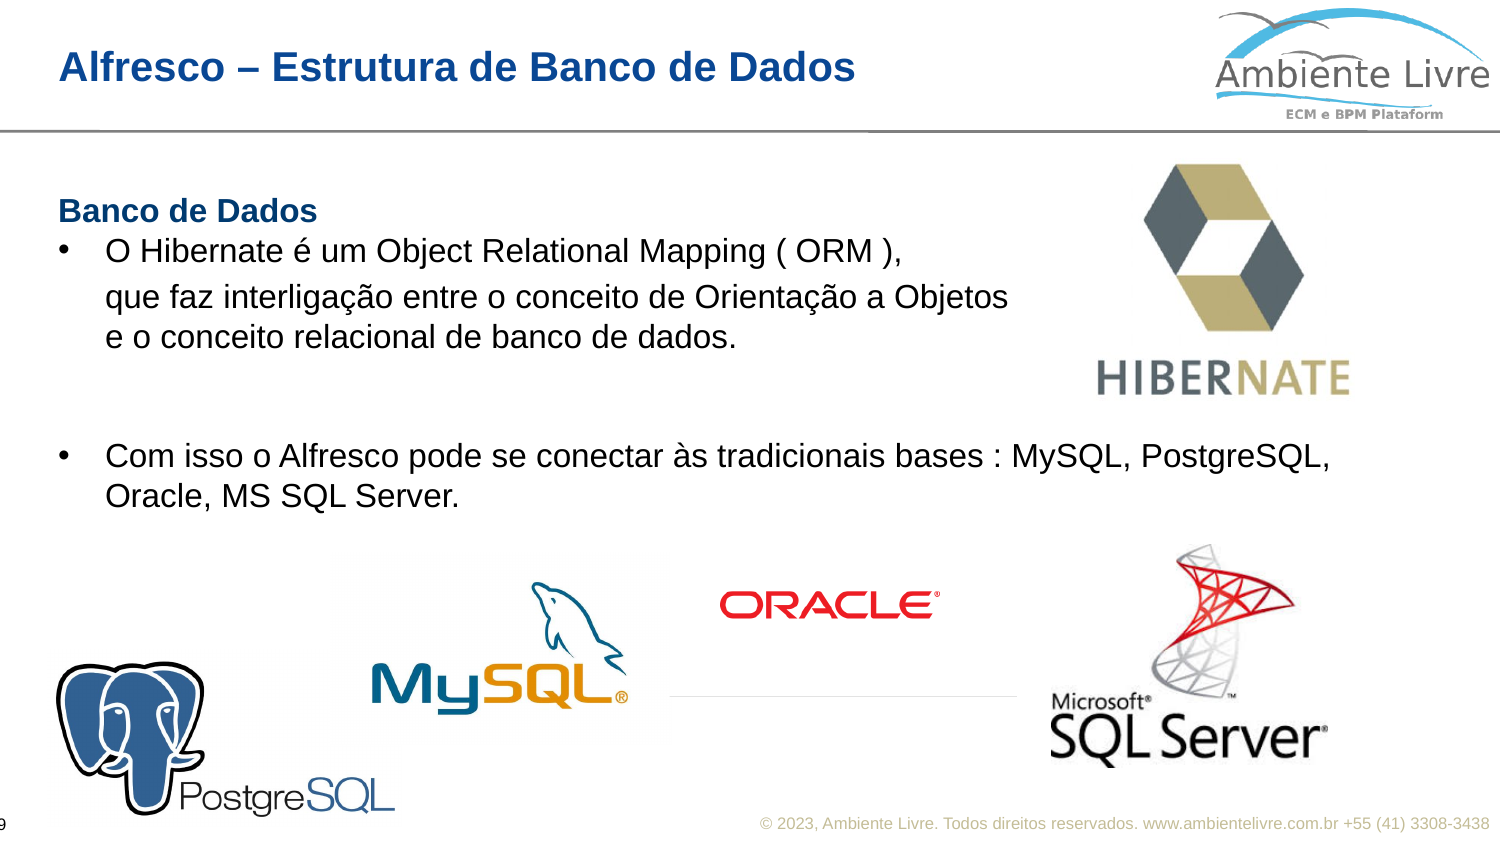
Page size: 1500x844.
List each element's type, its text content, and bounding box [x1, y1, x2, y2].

picture [1215, 8, 1489, 119]
text_box Banco de Dados O Hibernate é um Object Relational Mapping ( ORM ), que faz interligação entre o conceito de Orientação a Objetos e o conceito relacional de banco de dados. Com isso o Alfresco pode se conectar às tradicionais bases : MySQL, PostgreSQL, Oracle, MS SQL Server. [43, 181, 1394, 522]
title Alfresco – Estrutura de Banco de Dados [43, 8, 1127, 129]
picture [1051, 544, 1328, 768]
picture [1086, 156, 1355, 402]
picture [47, 531, 1017, 827]
